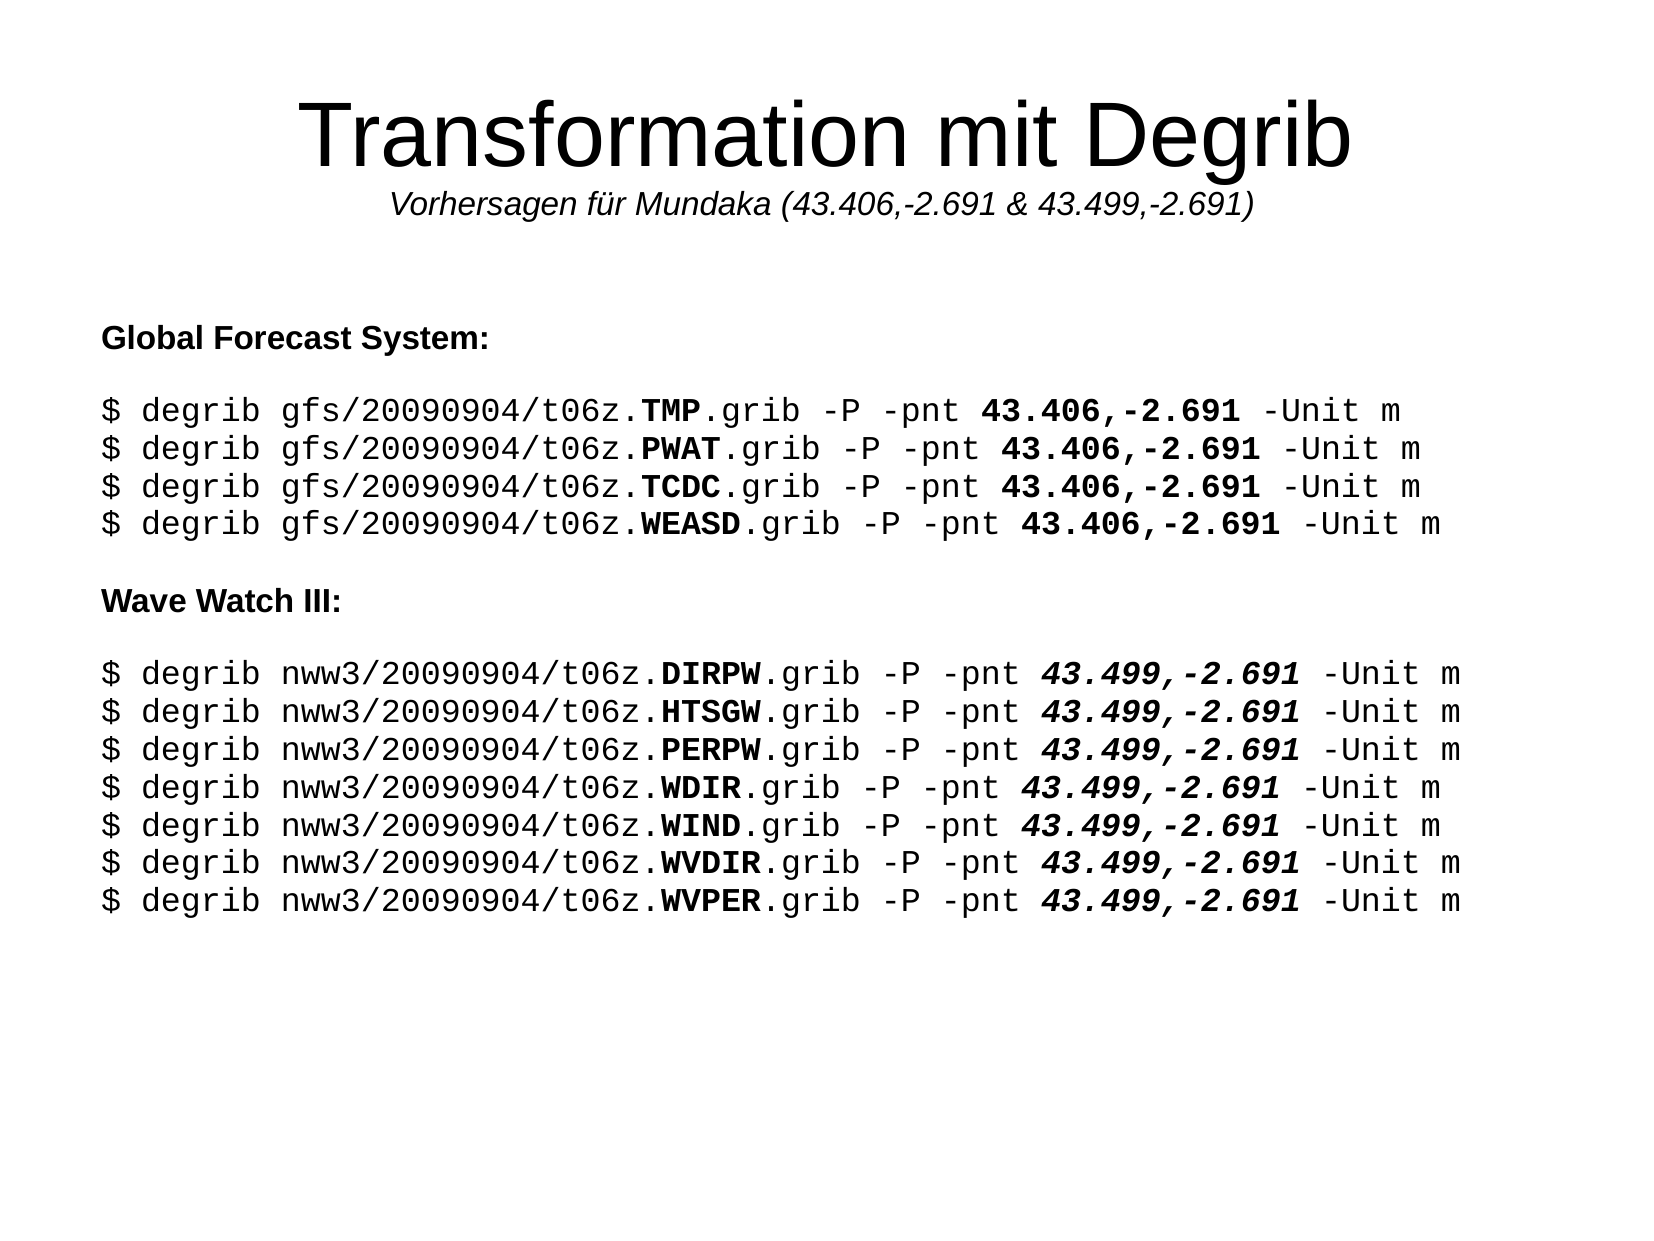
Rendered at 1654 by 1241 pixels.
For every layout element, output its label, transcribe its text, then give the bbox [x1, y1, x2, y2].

title Transformation mit Degrib Vorhersagen für Mundaka (43.406,-2.691 & 43.499,-2.691) [82, 56, 1571, 250]
subtitle Global Forecast System: $ degrib gfs/20090904/t06z.TMP.grib -P -pnt 43.406,-2.691 -Unit m $ degrib gfs/20090904/t06z.PWAT.grib -P -pnt 43.406,-2.691 -Unit m $ degrib gfs/20090904/t06z.TCDC.grib -P -pnt 43.406,-2.691 -Unit m $ degrib gfs/20090904/t06z.WEASD.grib -P -pnt 43.406,-2.691 -Unit m Wave Watch III: $ degrib nww3/20090904/t06z.DIRPW.grib -P -pnt 43.499,-2.691 -Unit m $ degrib nww3/20090904/t06z.HTSGW.grib -P -pnt 43.499,-2.691 -Unit m $ degrib nww3/20090904/t06z.PERPW.grib -P -pnt 43.499,-2.691 -Unit m $ degrib nww3/20090904/t06z.WDIR.grib -P -pnt 43.499,-2.691 -Unit m $ degrib nww3/20090904/t06z.WIND.grib -P -pnt 43.499,-2.691 -Unit m $ degrib nww3/20090904/t06z.WVDIR.grib -P -pnt 43.499,-2.691 -Unit m $ degrib nww3/20090904/t06z.WVPER.grib -P -pnt 43.499,-2.691 -Unit m [101, 319, 1552, 922]
